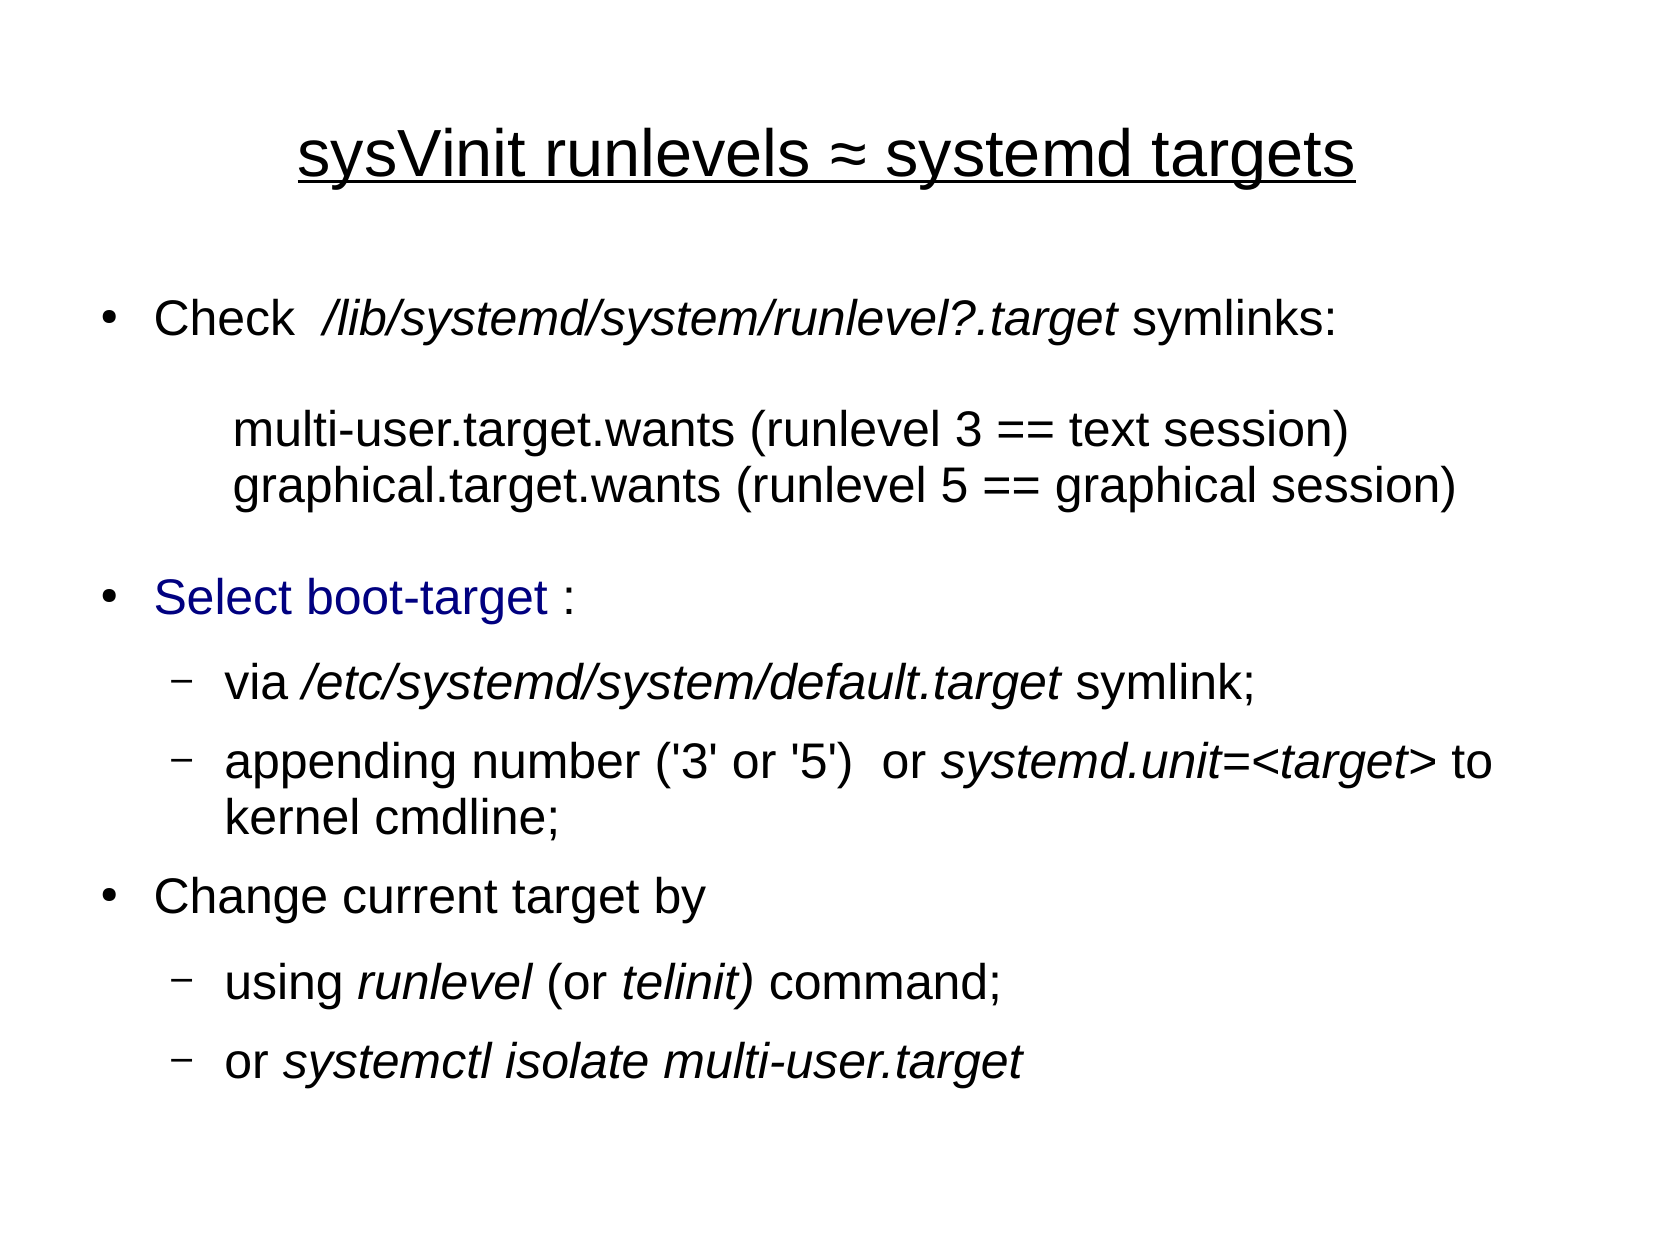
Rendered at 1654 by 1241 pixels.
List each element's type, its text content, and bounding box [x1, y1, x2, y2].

title sysVinit runlevels ≈ systemd targets [82, 49, 1571, 257]
list Check /lib/systemd/system/runlevel?.target symlinks: multi-user.target.wants (runlevel 3 == text session) graphical.target.wants (runlevel 5 == graphical session) Select boot-target : via /etc/systemd/system/default.target symlink; appending number ('3' or '5') or systemd.unit=<target> to kernel cmdline; Change current target by using runlevel (or telinit) command; or systemctl isolate multi-user.target [82, 290, 1571, 1010]
